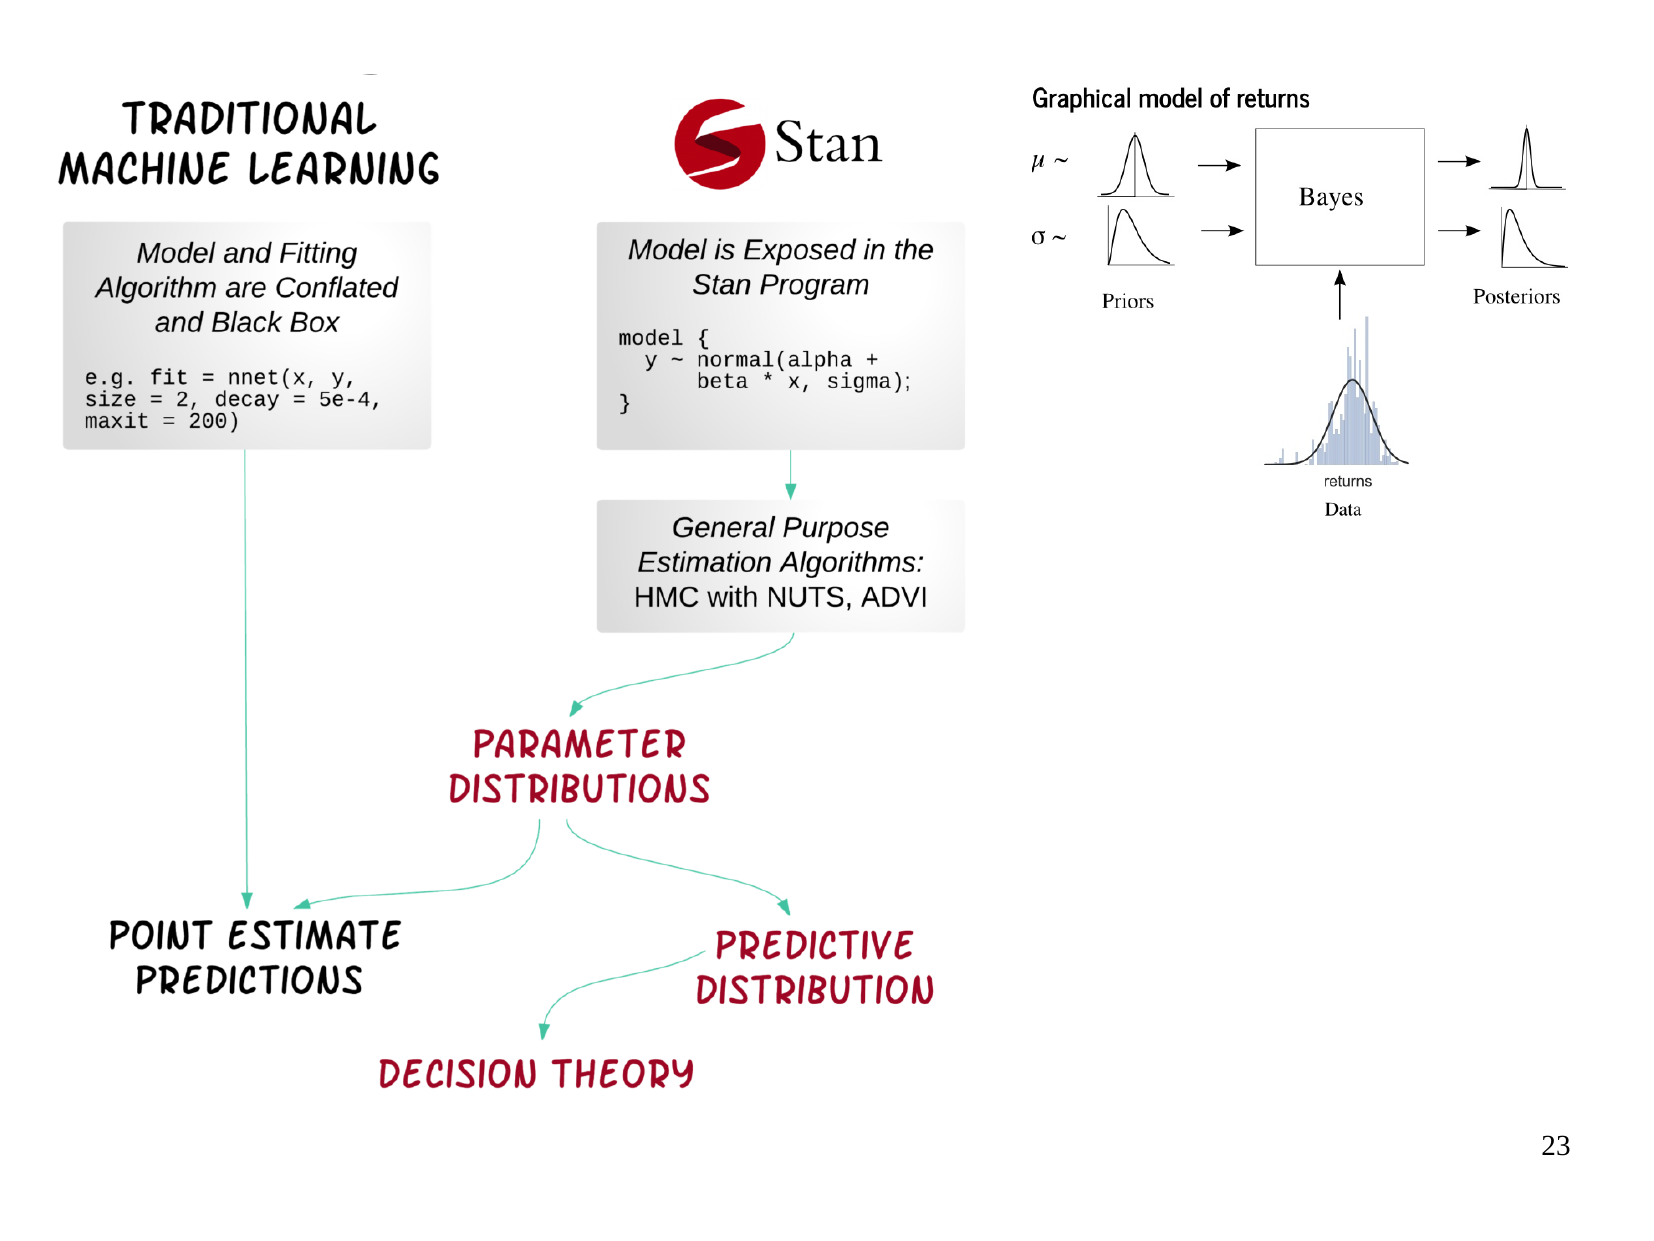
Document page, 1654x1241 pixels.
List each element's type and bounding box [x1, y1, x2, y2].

picture [30, 74, 985, 1157]
picture [992, 75, 1621, 525]
